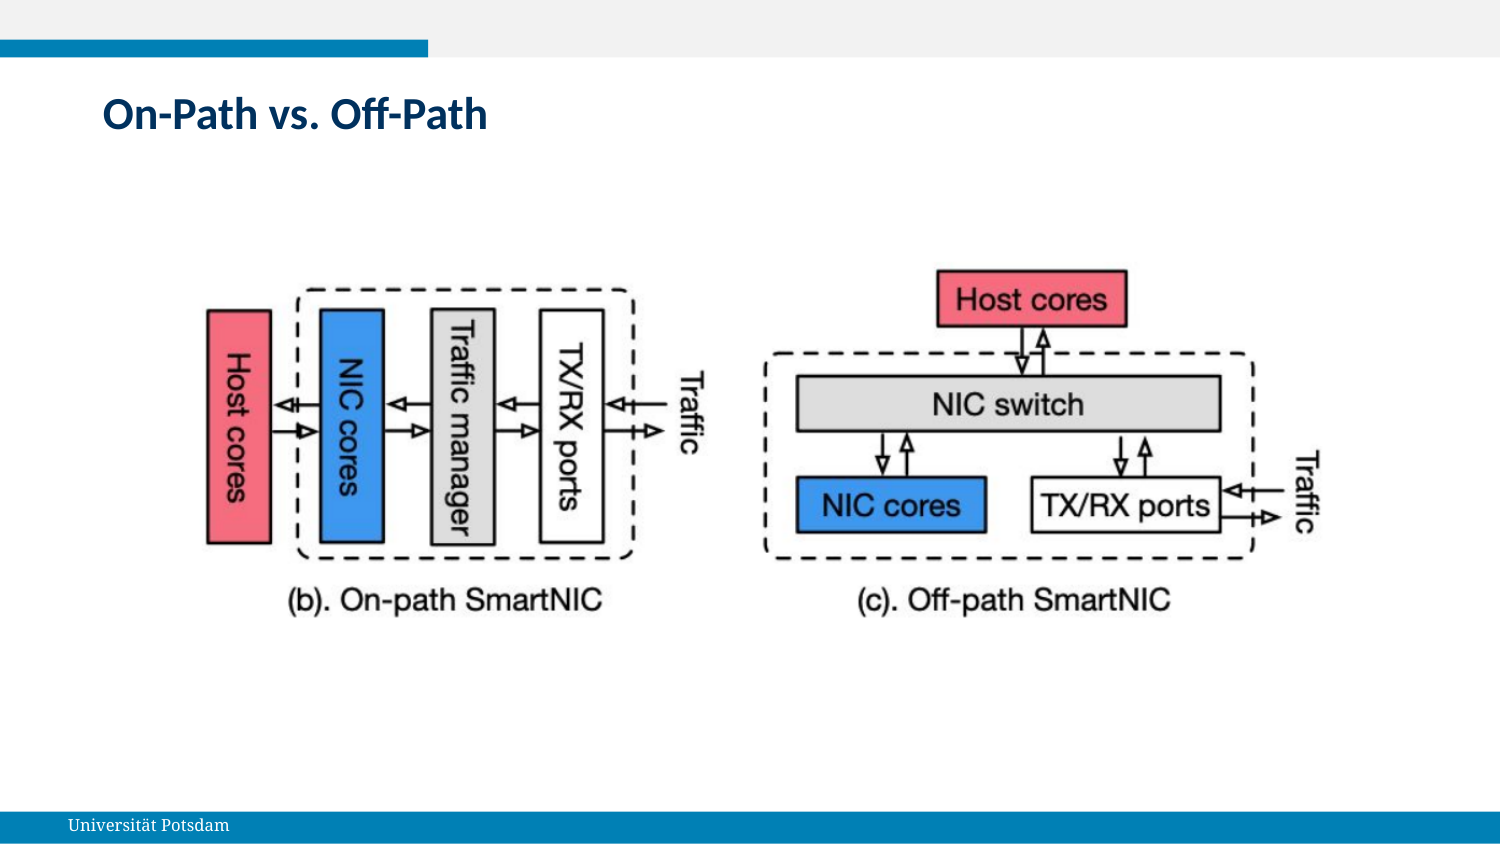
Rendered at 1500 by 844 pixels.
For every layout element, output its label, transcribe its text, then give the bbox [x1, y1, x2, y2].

title On-Path vs. Off-Path [87, 96, 1418, 126]
picture [143, 236, 1359, 680]
